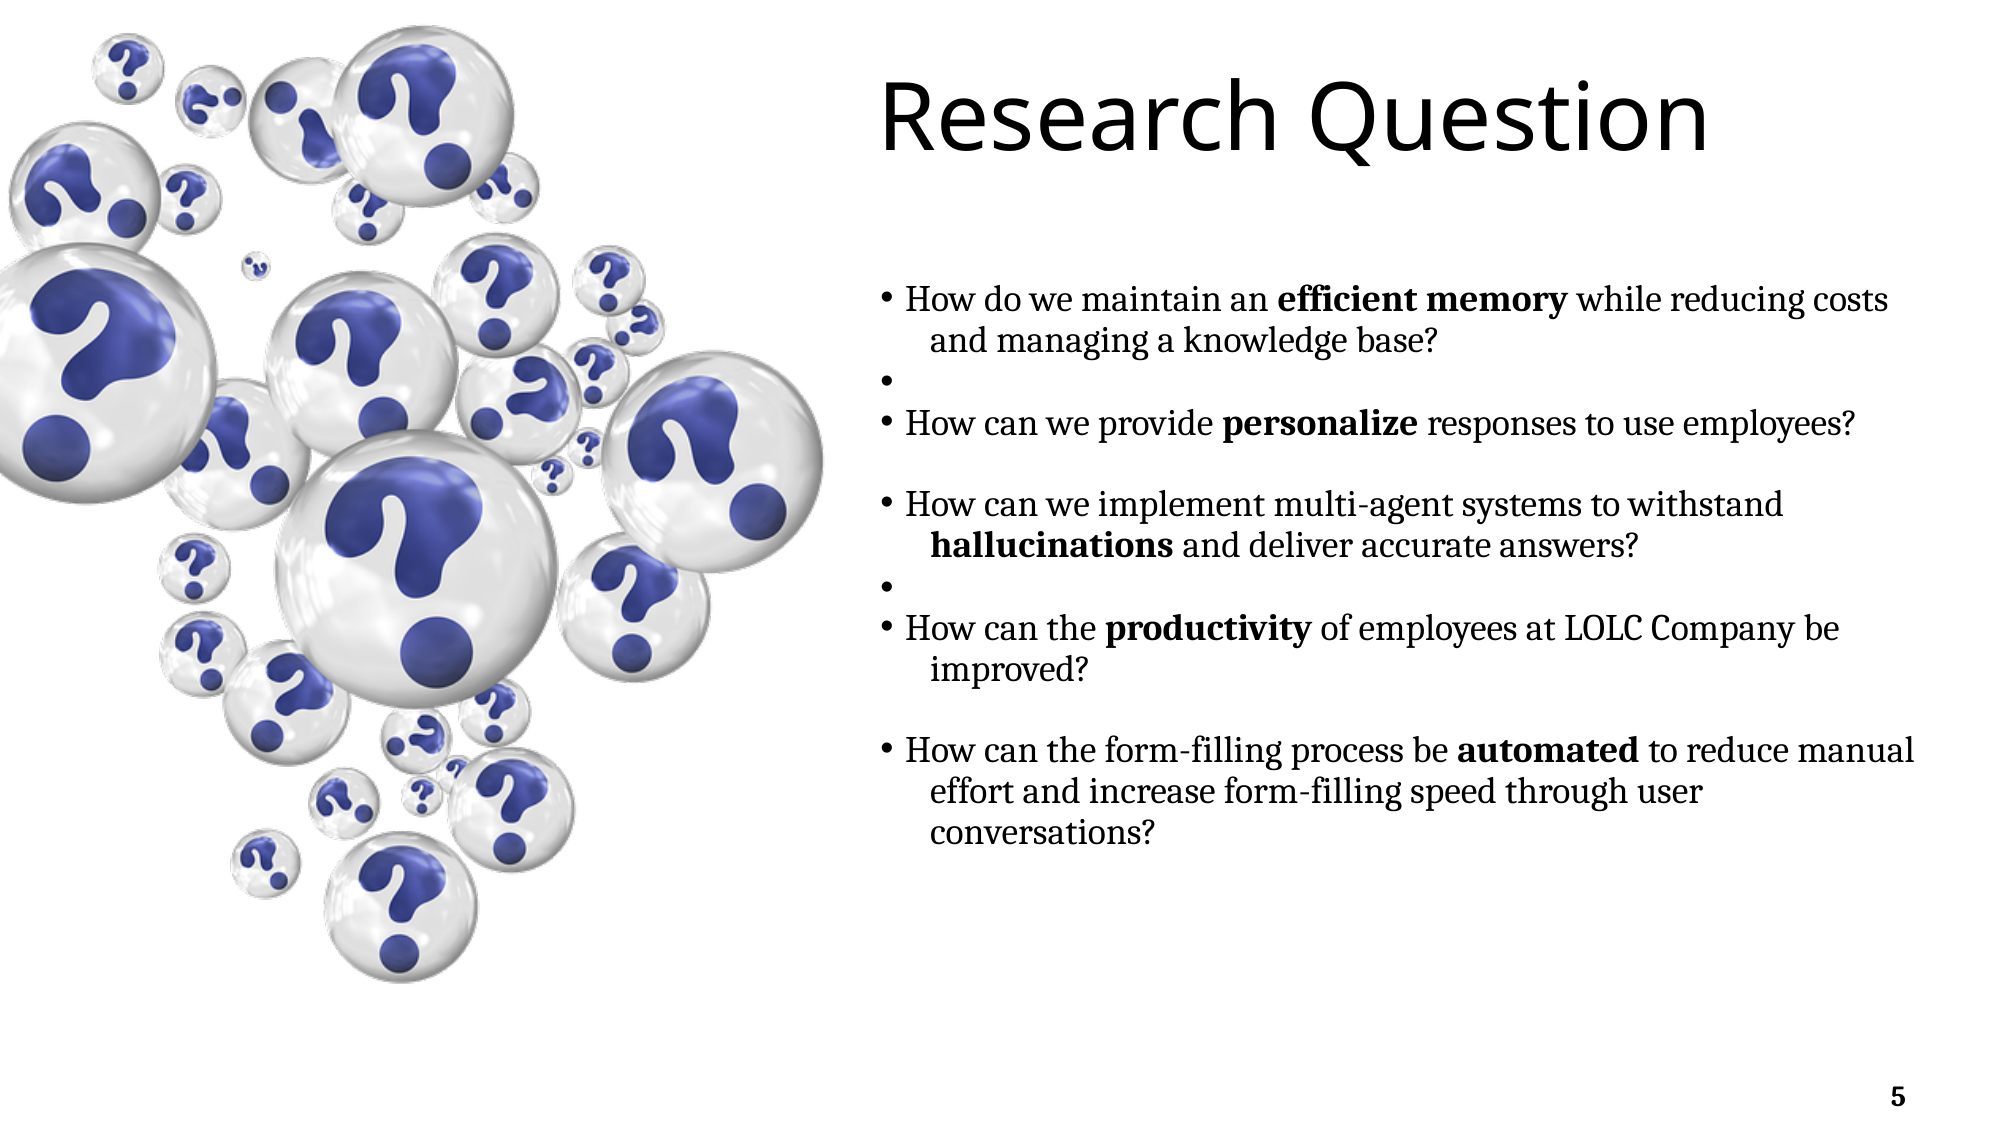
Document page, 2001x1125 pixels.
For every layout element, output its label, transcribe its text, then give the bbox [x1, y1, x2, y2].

picture [0, 0, 831, 1012]
text_box How do we maintain an efficient memory while reducing costs and managing a knowledge base? How can we provide personalize responses to use employees? How can we implement multi-agent systems to withstand hallucinations and deliver accurate answers? How can the productivity of employees at LOLC Company be improved? How can the form-filling process be automated to reduce manual effort and increase form-filling speed through user conversations? [831, 237, 1922, 869]
text_box Research Question [877, 58, 1778, 171]
